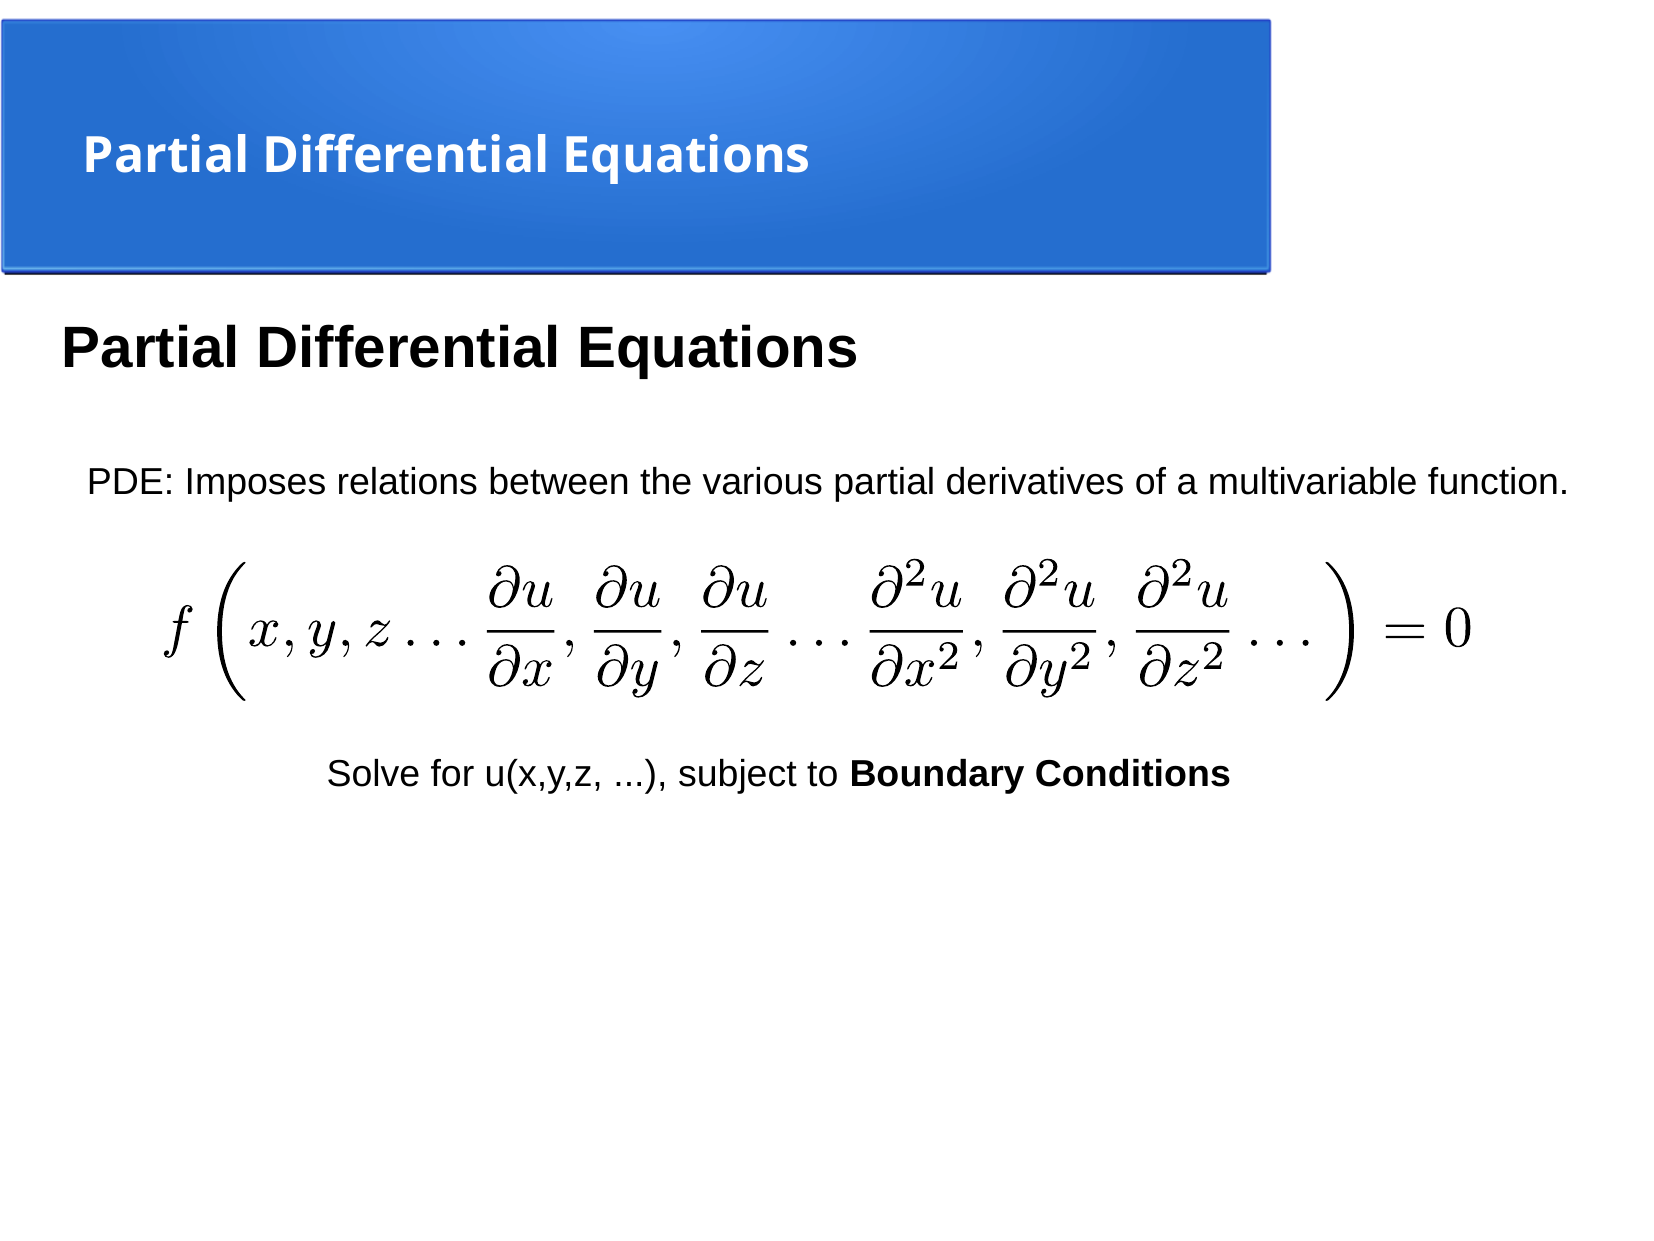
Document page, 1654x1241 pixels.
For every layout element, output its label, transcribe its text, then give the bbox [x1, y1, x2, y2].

text_box [489, 565, 520, 608]
text_box [1138, 565, 1169, 608]
text_box [736, 581, 767, 608]
text_box [1071, 641, 1090, 669]
text_box [871, 644, 903, 687]
text_box [1004, 565, 1036, 608]
text_box [217, 561, 246, 701]
text_box [1039, 558, 1058, 586]
text_box [459, 639, 466, 646]
text_box [285, 639, 293, 658]
text_box [522, 581, 553, 608]
text_box [1250, 639, 1258, 646]
text_box [597, 644, 629, 687]
text_box [673, 639, 681, 658]
text_box Partial Differential Equations [82, 49, 1570, 256]
text_box [1172, 558, 1191, 586]
text_box [489, 644, 520, 687]
text_box [249, 620, 279, 647]
text_box [1445, 607, 1471, 648]
text_box [703, 565, 734, 608]
text_box [566, 639, 573, 658]
text_box [1197, 581, 1228, 608]
text_box [1039, 660, 1067, 698]
text_box [871, 565, 903, 608]
text_box Partial Differential Equations [47, 301, 1246, 736]
text_box [1108, 639, 1115, 658]
text_box [705, 644, 736, 687]
text_box [939, 641, 958, 669]
text_box [163, 604, 193, 658]
text_box [974, 639, 982, 658]
picture [0, 17, 1275, 281]
text_box [1325, 561, 1354, 701]
text_box [1140, 644, 1171, 687]
text_box [629, 581, 660, 608]
text_box [1385, 635, 1425, 639]
text_box [631, 660, 658, 698]
text_box [433, 639, 440, 646]
text_box [931, 581, 962, 608]
text_box [1006, 644, 1037, 687]
text_box [789, 639, 797, 646]
text_box [596, 565, 627, 608]
text_box [1302, 639, 1309, 646]
text_box [342, 639, 350, 658]
text_box [1174, 660, 1199, 687]
text_box [1203, 641, 1222, 669]
text_box PDE: Imposes relations between the various partial derivatives of a multivariable function. [72, 452, 1585, 510]
text_box Solve for u(x,y,z, ...), subject to Boundary Conditions [311, 745, 1247, 845]
text_box [1276, 639, 1283, 646]
text_box [365, 620, 391, 647]
text_box [739, 660, 765, 687]
text_box [841, 639, 848, 646]
text_box [1064, 581, 1095, 608]
text_box [815, 639, 823, 646]
text_box [407, 639, 414, 646]
text_box [522, 660, 552, 687]
text_box [905, 660, 935, 687]
text_box [906, 558, 925, 586]
text_box [308, 620, 336, 658]
